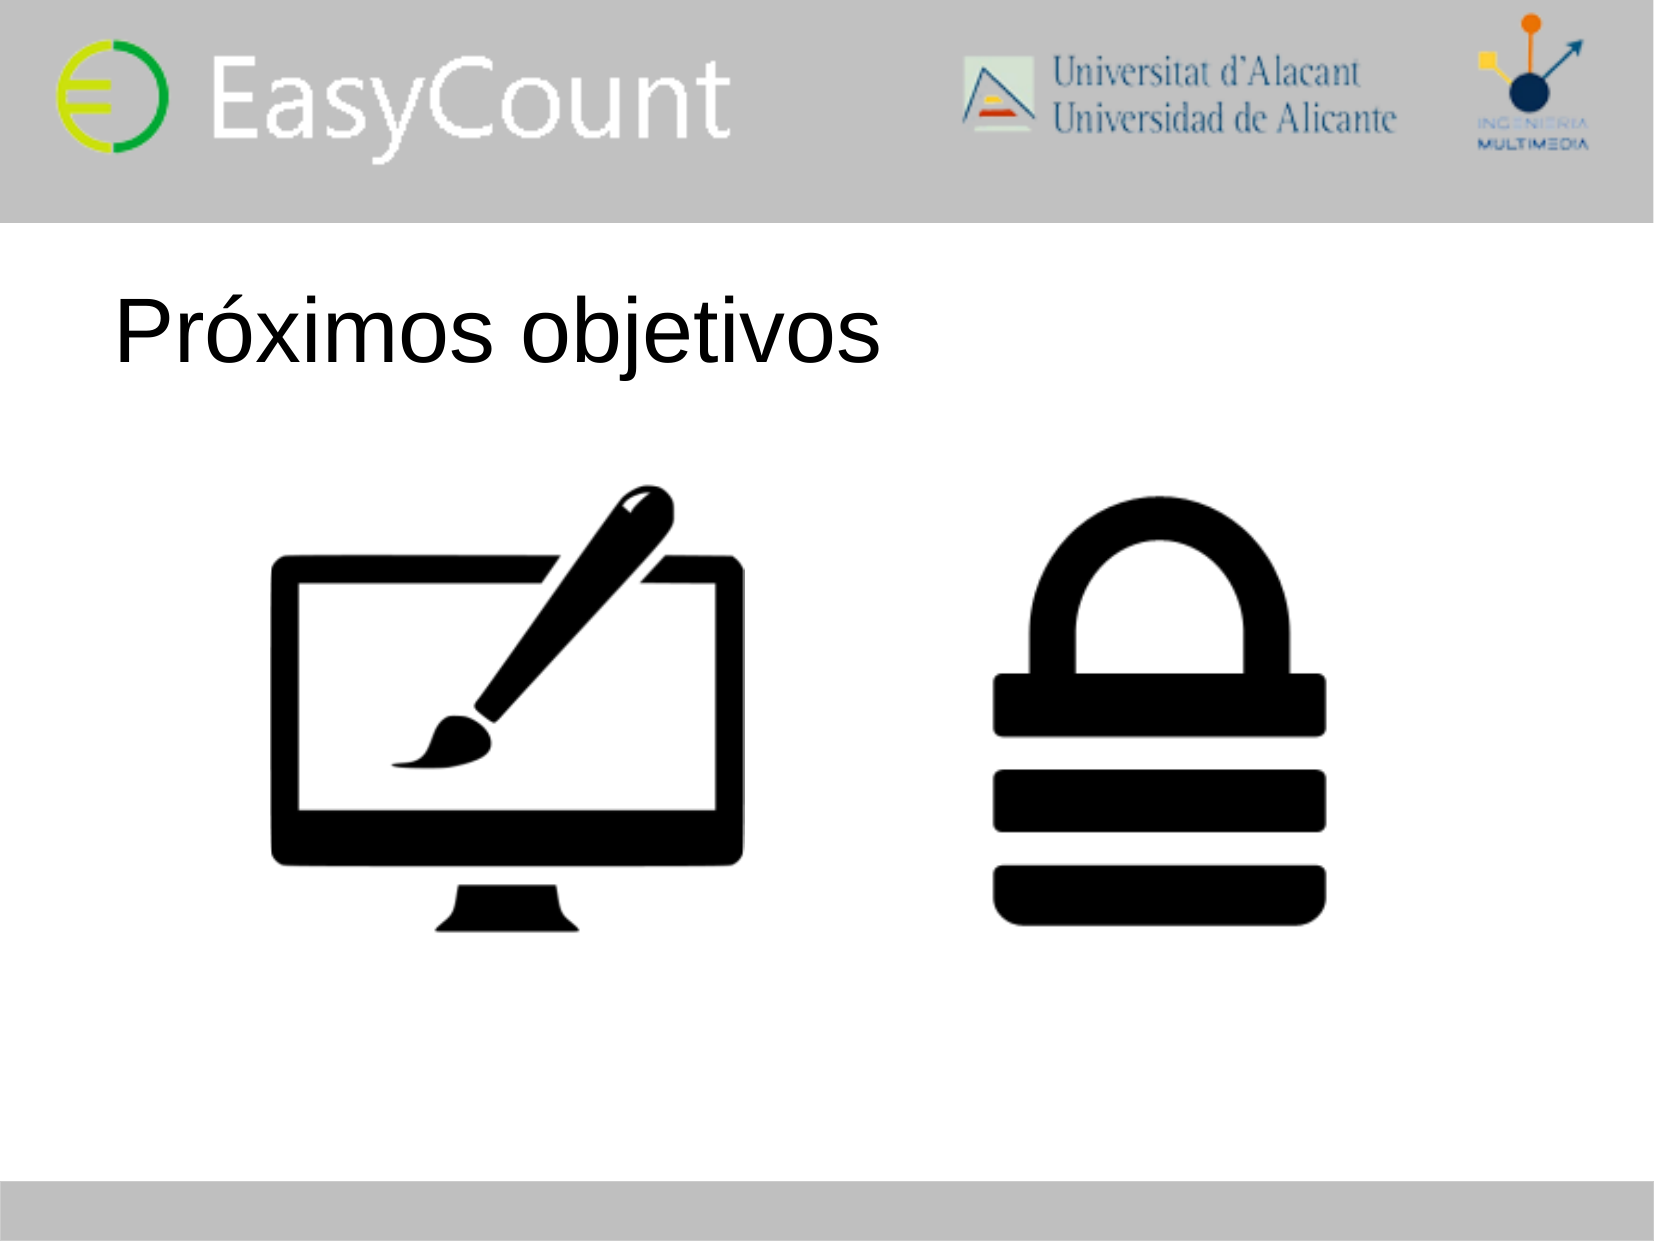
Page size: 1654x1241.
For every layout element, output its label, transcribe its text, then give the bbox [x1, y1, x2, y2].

picture [270, 472, 745, 946]
picture [0, 0, 1654, 223]
text_box Próximos objetivos [98, 272, 910, 390]
text_box [0, 1181, 1654, 1241]
picture [789, 436, 1548, 1006]
